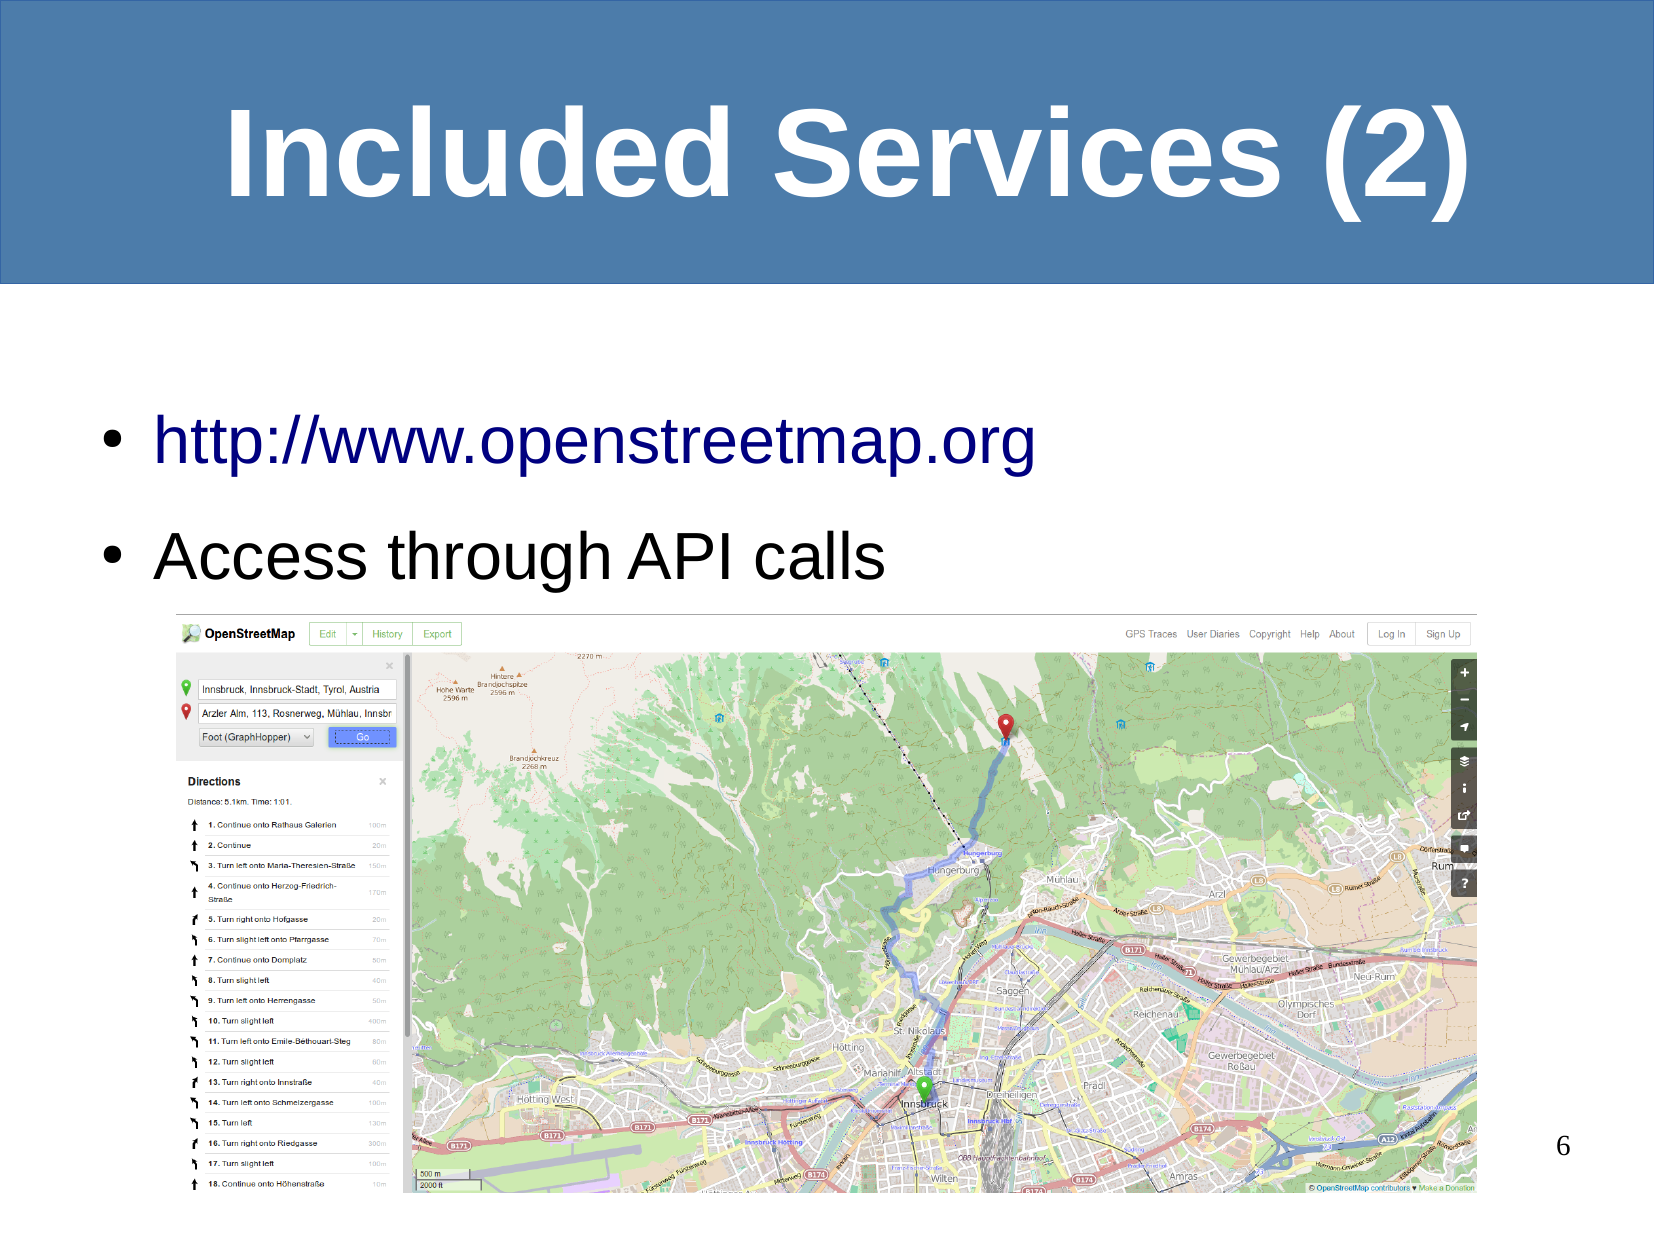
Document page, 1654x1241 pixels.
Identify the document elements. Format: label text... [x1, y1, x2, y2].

title Included Services (2) [82, 49, 1571, 257]
list http://www.openstreetmap.org Access through API calls [82, 402, 1571, 1123]
text_box [0, 0, 1654, 284]
picture [176, 614, 1477, 1193]
